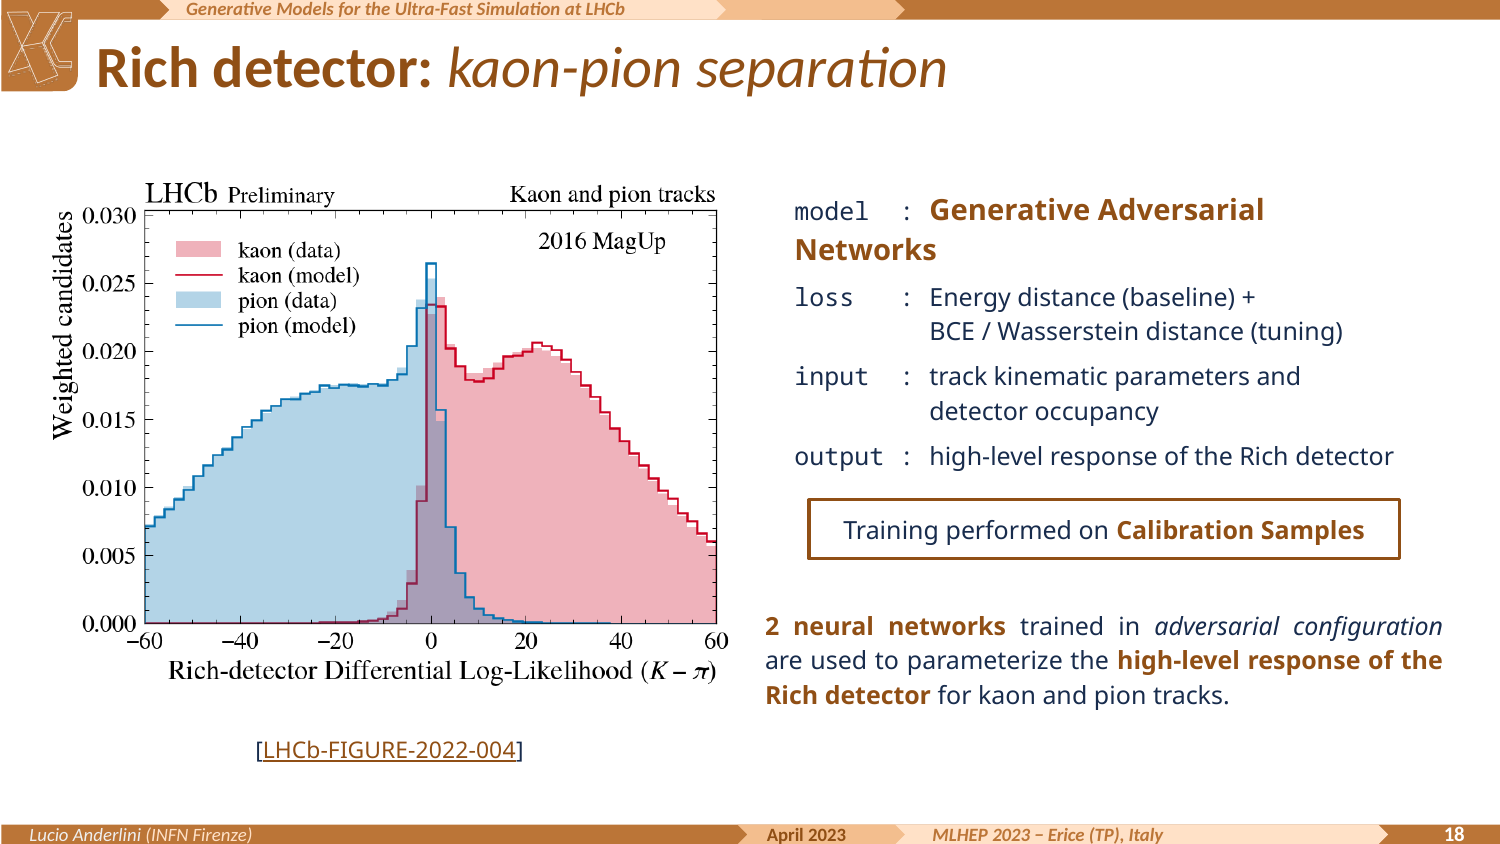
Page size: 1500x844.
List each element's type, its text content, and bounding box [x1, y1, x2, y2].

title Rich detector: kaon-pion separation [81, 14, 1480, 109]
text_box Training performed on Calibration Samples [808, 499, 1400, 559]
text_box [LHCb-FIGURE-2022-004] [236, 721, 544, 781]
picture [35, 165, 745, 704]
slide_number <number> [1389, 801, 1480, 844]
text_box 2 neural networks trained in adversarial configuration are used to parameterize the high-level response of the Rich detector for kaon and pion tracks. [749, 591, 1459, 725]
text_box model : Generative Adversarial Networks loss : Energy distance (baseline) + BCE / Wasserstein distance (tuning) input : track kinematic parameters and detector occupancy output : high-level response of the Rich detector [779, 188, 1430, 468]
